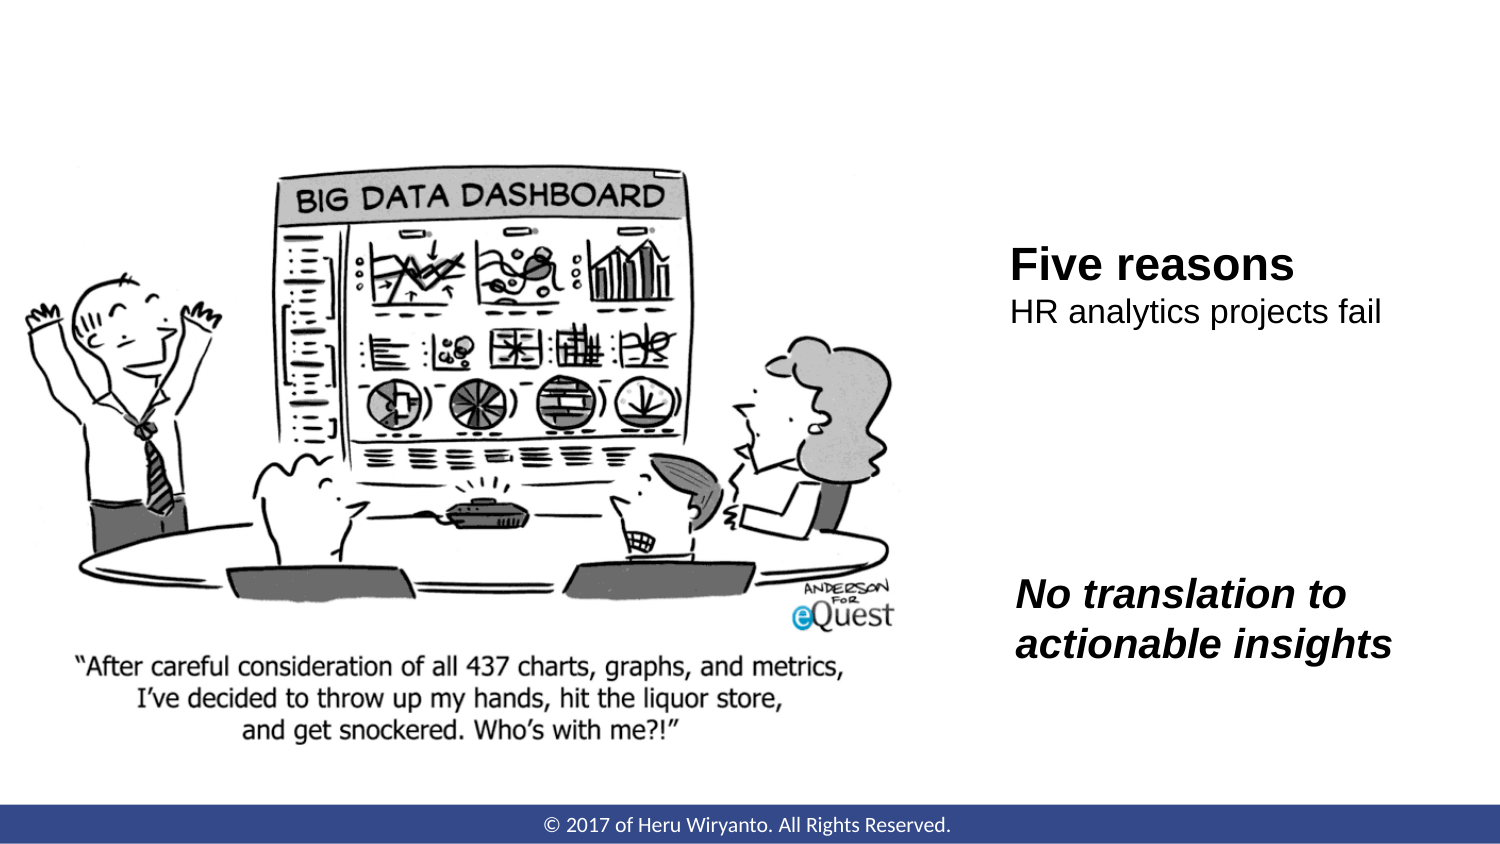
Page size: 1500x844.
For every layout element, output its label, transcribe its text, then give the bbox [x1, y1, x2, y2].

picture [23, 157, 904, 748]
text_box No translation to actionable insights [1000, 558, 1492, 704]
title Five reasons HR analytics projects fail [994, 210, 1405, 374]
